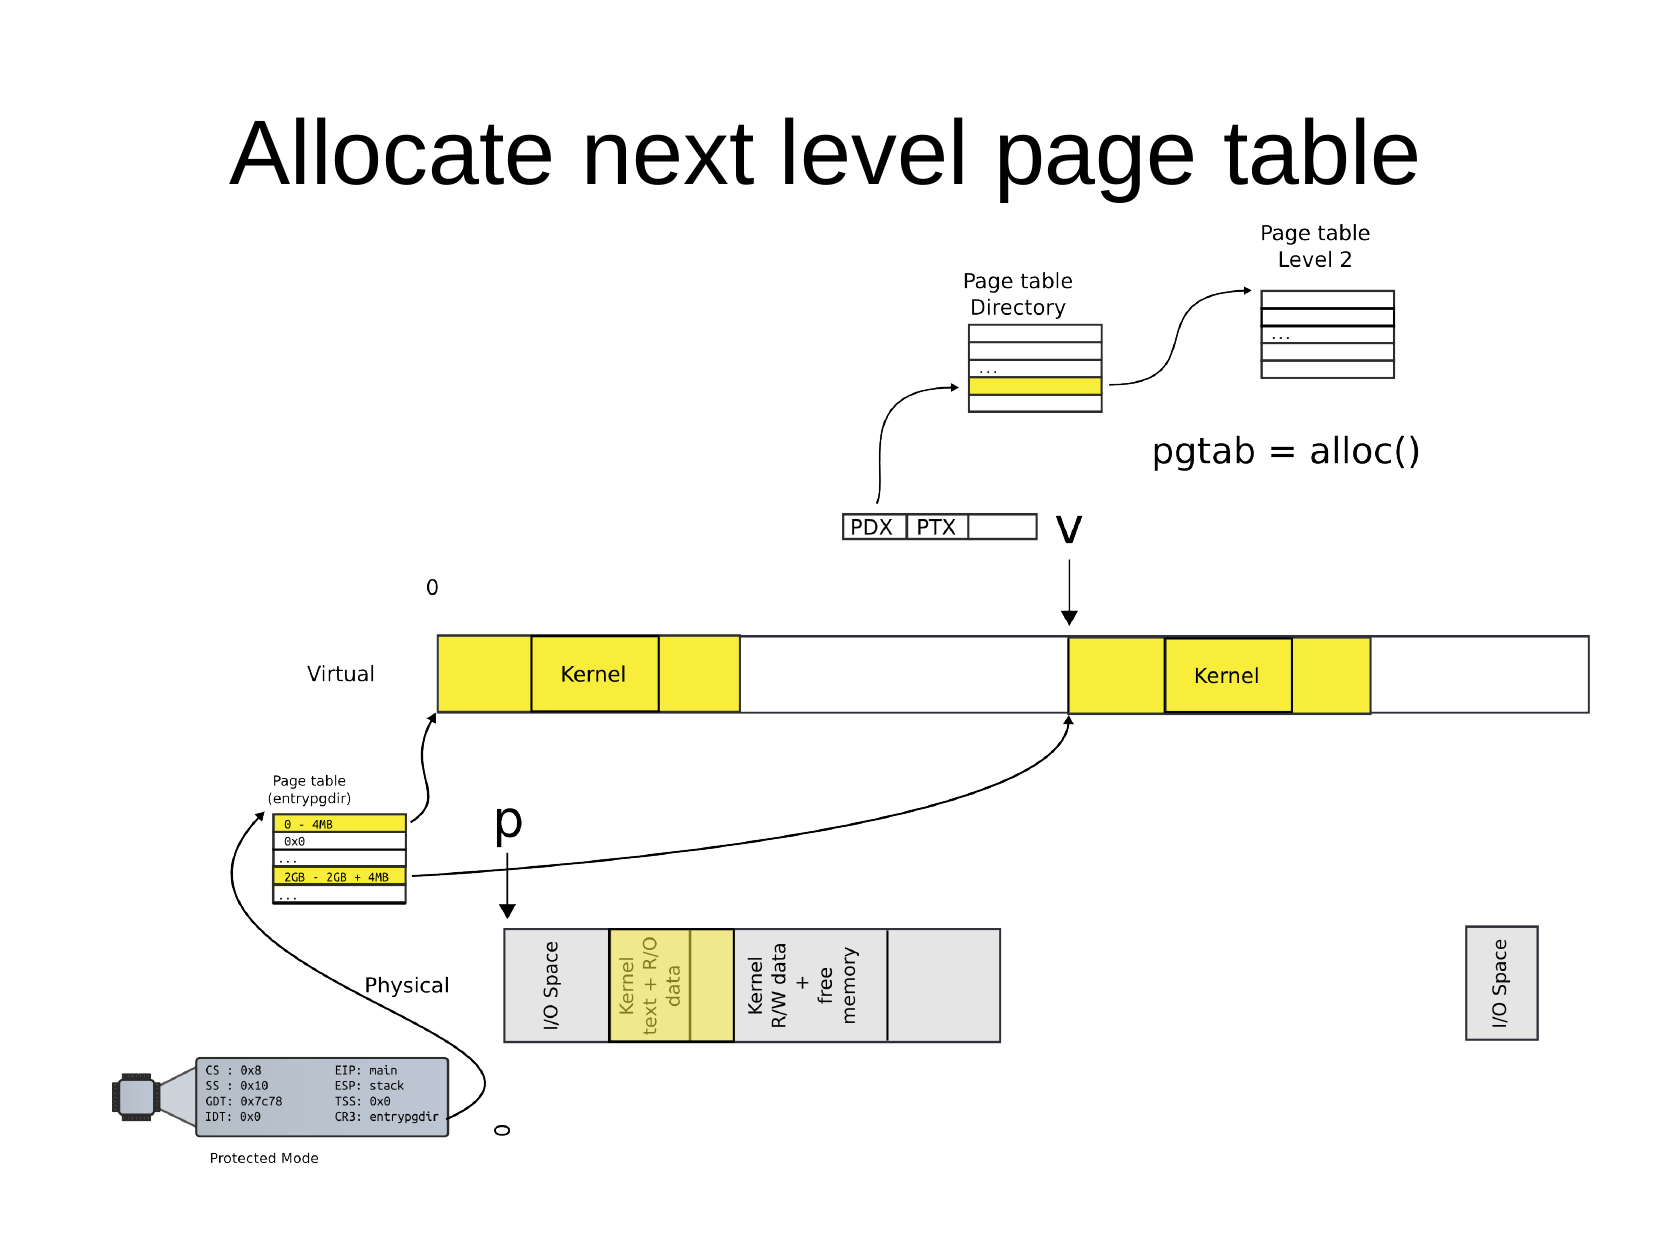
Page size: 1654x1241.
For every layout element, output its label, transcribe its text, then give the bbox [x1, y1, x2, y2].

title Allocate next level page table [82, 49, 1571, 257]
picture [112, 224, 1590, 1163]
